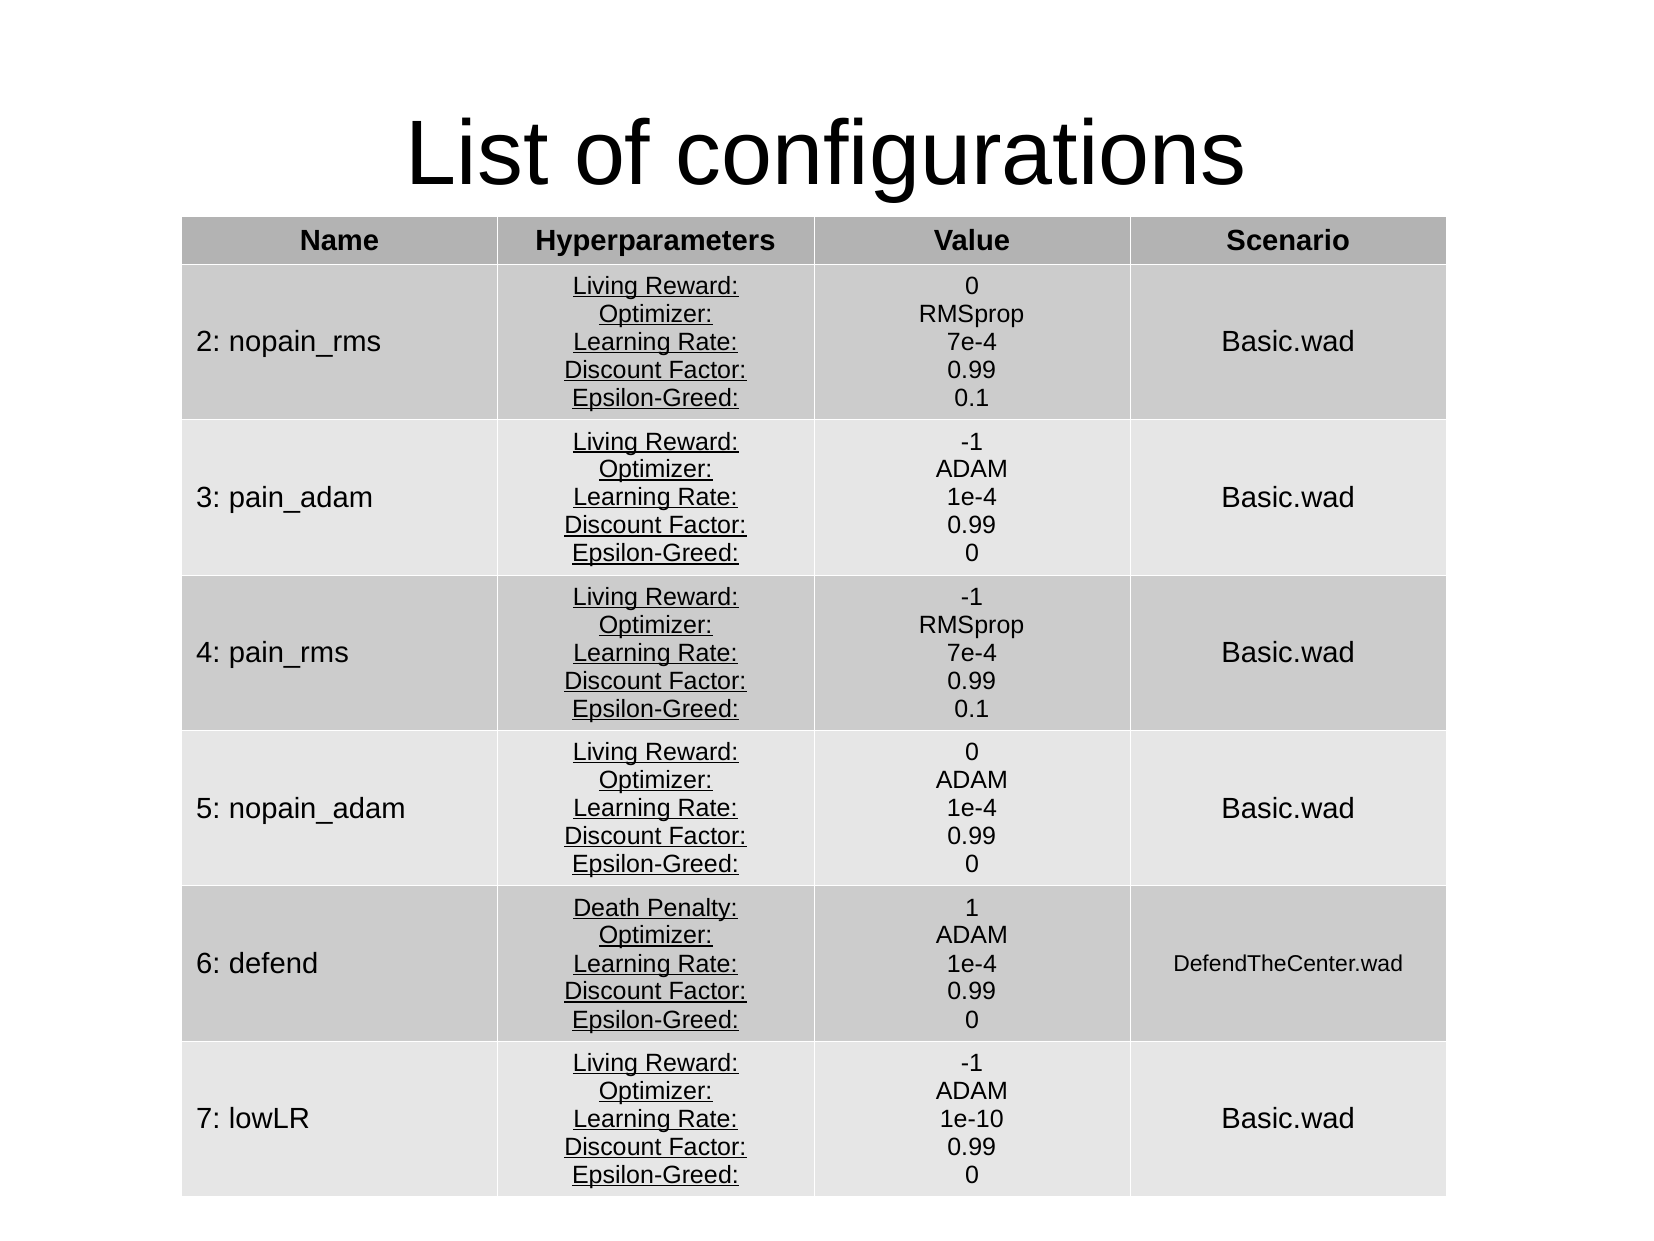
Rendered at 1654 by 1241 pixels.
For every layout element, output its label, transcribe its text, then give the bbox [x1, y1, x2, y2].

table_cell Basic.wad [1131, 420, 1446, 575]
table_cell Basic.wad [1131, 265, 1446, 419]
table_header Hyperparameters [498, 217, 814, 264]
table_header Name [182, 217, 497, 264]
table_cell Basic.wad [1131, 731, 1446, 885]
table_cell -1 ADAM 1e-10 0.99 0 [815, 1042, 1130, 1196]
table_cell Basic.wad [1131, 1042, 1446, 1196]
table_cell Living Reward: Optimizer: Learning Rate: Discount Factor: Epsilon-Greed: [498, 420, 814, 575]
table_cell 3: pain_adam [182, 420, 497, 575]
table_cell -1 ADAM 1e-4 0.99 0 [815, 420, 1130, 575]
table_cell Living Reward: Optimizer: Learning Rate: Discount Factor: Epsilon-Greed: [498, 731, 814, 885]
table_cell 2: nopain_rms [182, 265, 497, 419]
table_cell Death Penalty: Optimizer: Learning Rate: Discount Factor: Epsilon-Greed: [498, 886, 814, 1041]
table_cell Living Reward: Optimizer: Learning Rate: Discount Factor: Epsilon-Greed: [498, 1042, 814, 1196]
table_cell 5: nopain_adam [182, 731, 497, 885]
table_cell 7: lowLR [182, 1042, 497, 1196]
table_header Scenario [1131, 217, 1446, 264]
table_cell 0 ADAM 1e-4 0.99 0 [815, 731, 1130, 885]
table_cell 0 RMSprop 7e-4 0.99 0.1 [815, 265, 1130, 419]
table_cell 1 ADAM 1e-4 0.99 0 [815, 886, 1130, 1041]
title List of configurations [82, 49, 1571, 257]
table_header Value [815, 217, 1130, 264]
table_cell Basic.wad [1131, 576, 1446, 730]
table_cell Living Reward: Optimizer: Learning Rate: Discount Factor: Epsilon-Greed: [498, 576, 814, 730]
table_cell Living Reward: Optimizer: Learning Rate: Discount Factor: Epsilon-Greed: [498, 265, 814, 419]
table_cell -1 RMSprop 7e-4 0.99 0.1 [815, 576, 1130, 730]
table_cell 4: pain_rms [182, 576, 497, 730]
table_cell DefendTheCenter.wad [1131, 886, 1446, 1041]
table_cell 6: defend [182, 886, 497, 1041]
